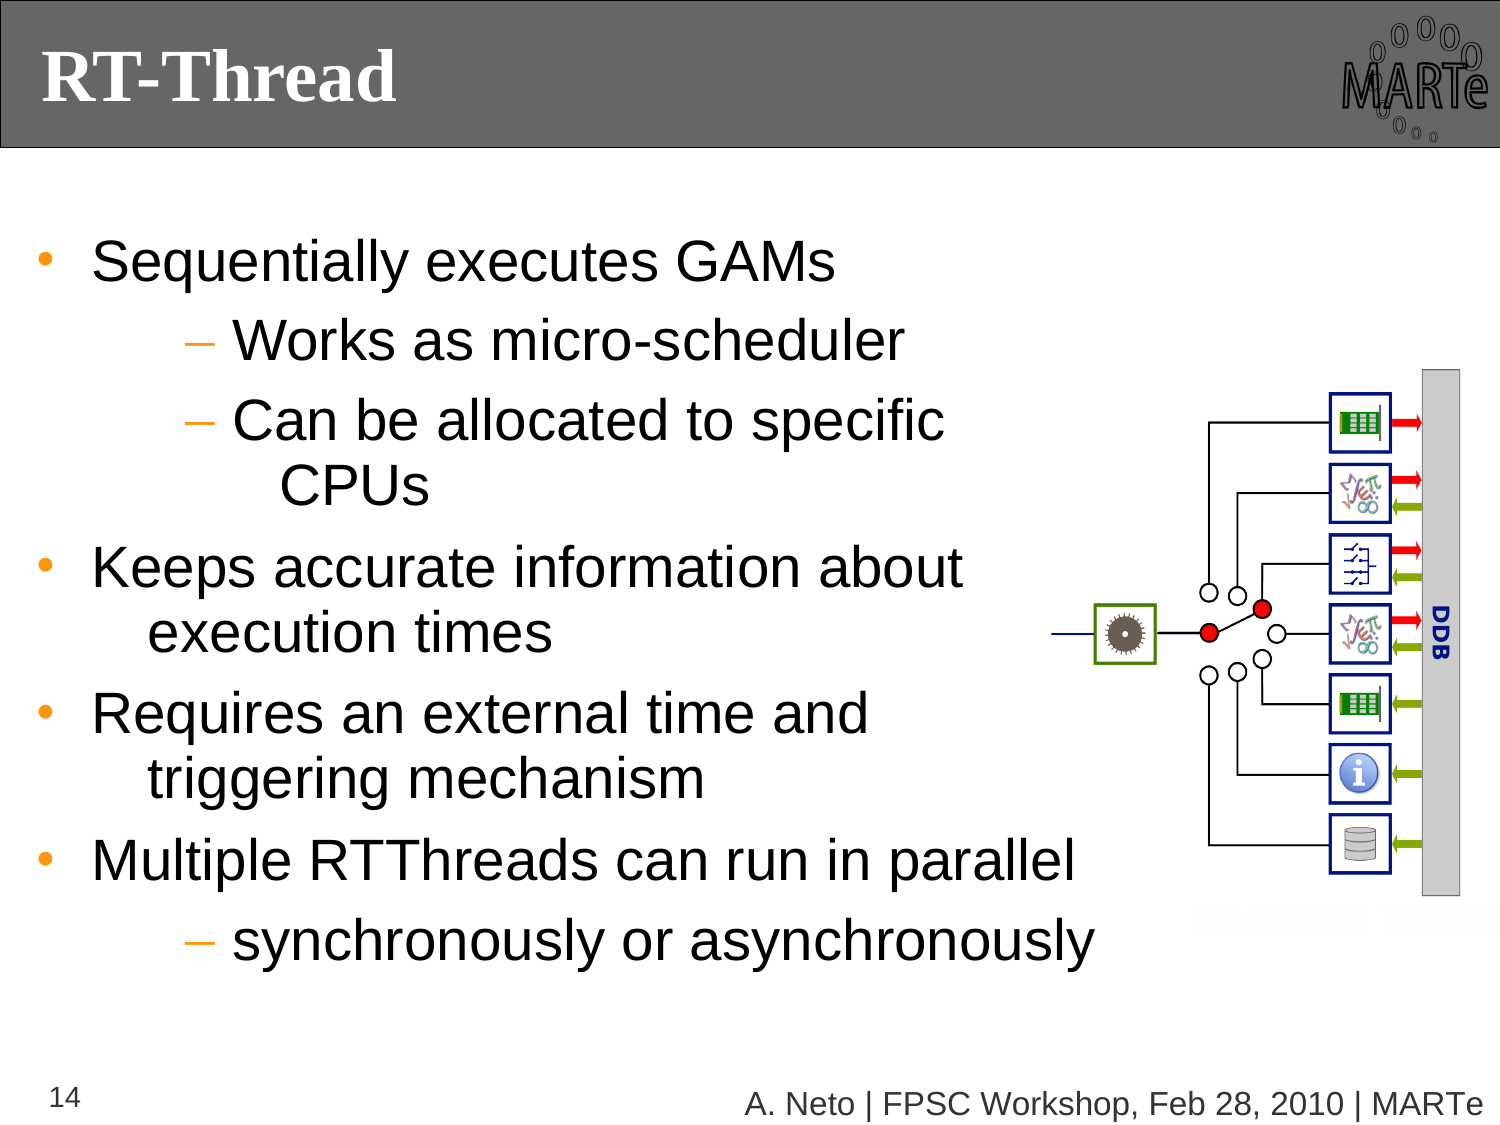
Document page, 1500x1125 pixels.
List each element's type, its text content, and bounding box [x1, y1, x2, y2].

picture [1050, 369, 1500, 930]
title RT-Thread [41, 0, 1329, 151]
list Sequentially executes GAMs Works as micro-scheduler Can be allocated to specific CPUs Keeps accurate information about execution times Requires an external time and triggering mechanism Multiple RTThreads can run in parallel synchronously or asynchronously [35, 224, 1099, 1125]
picture [1340, 0, 1489, 148]
